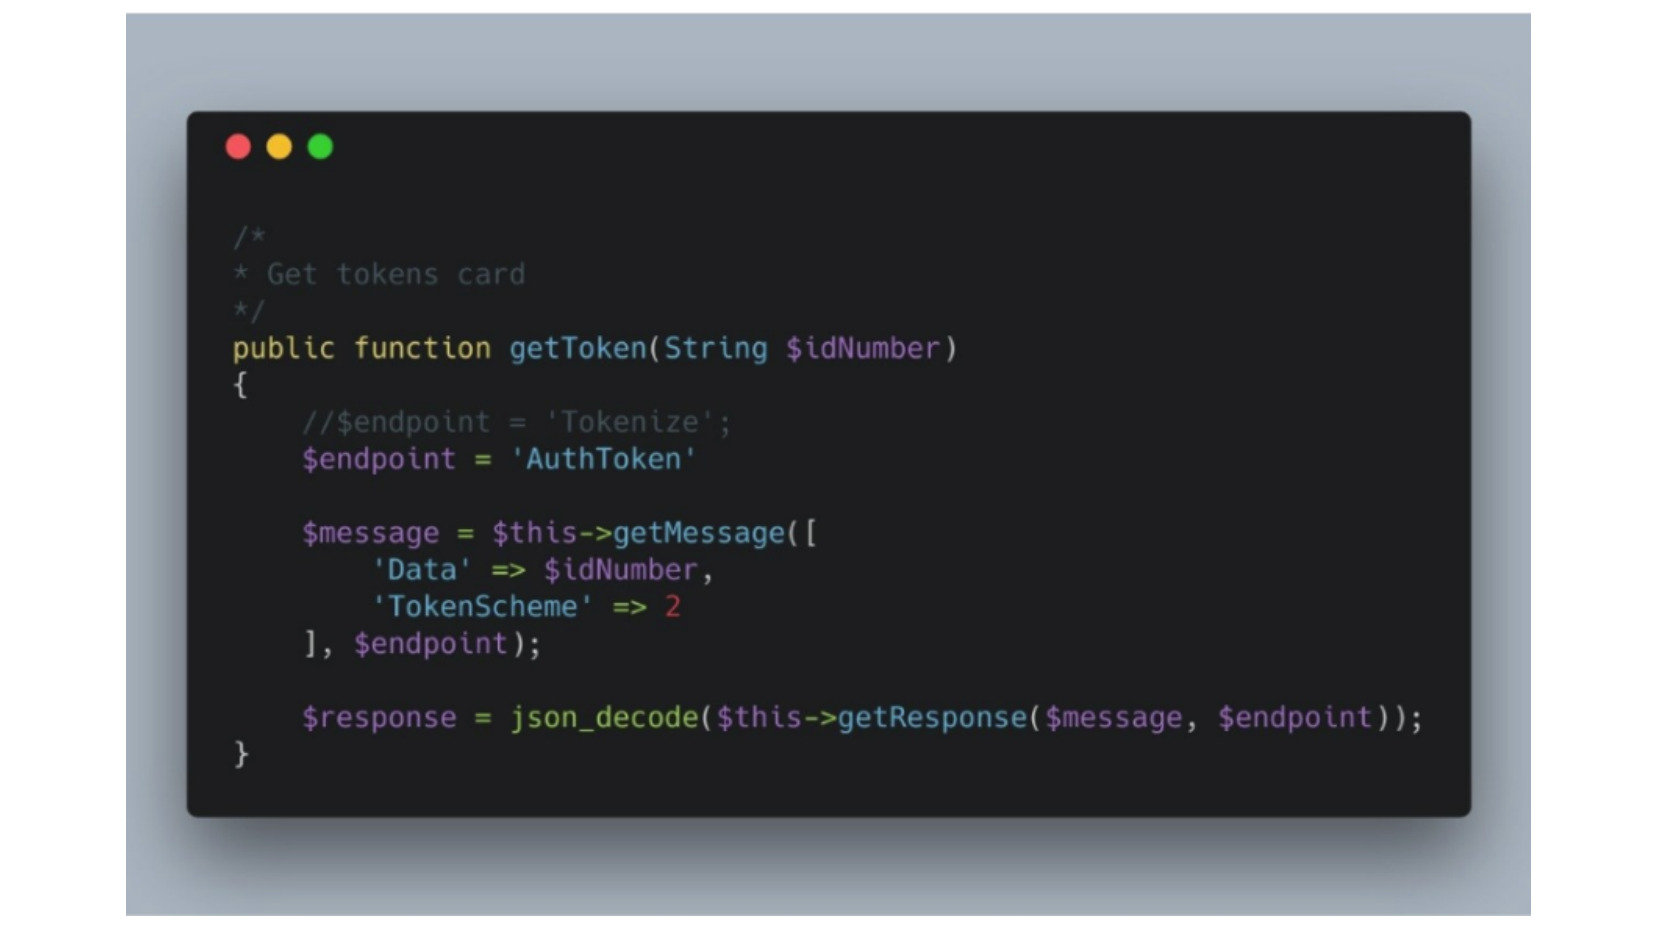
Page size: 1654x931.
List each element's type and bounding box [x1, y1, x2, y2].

picture [126, 12, 1531, 916]
